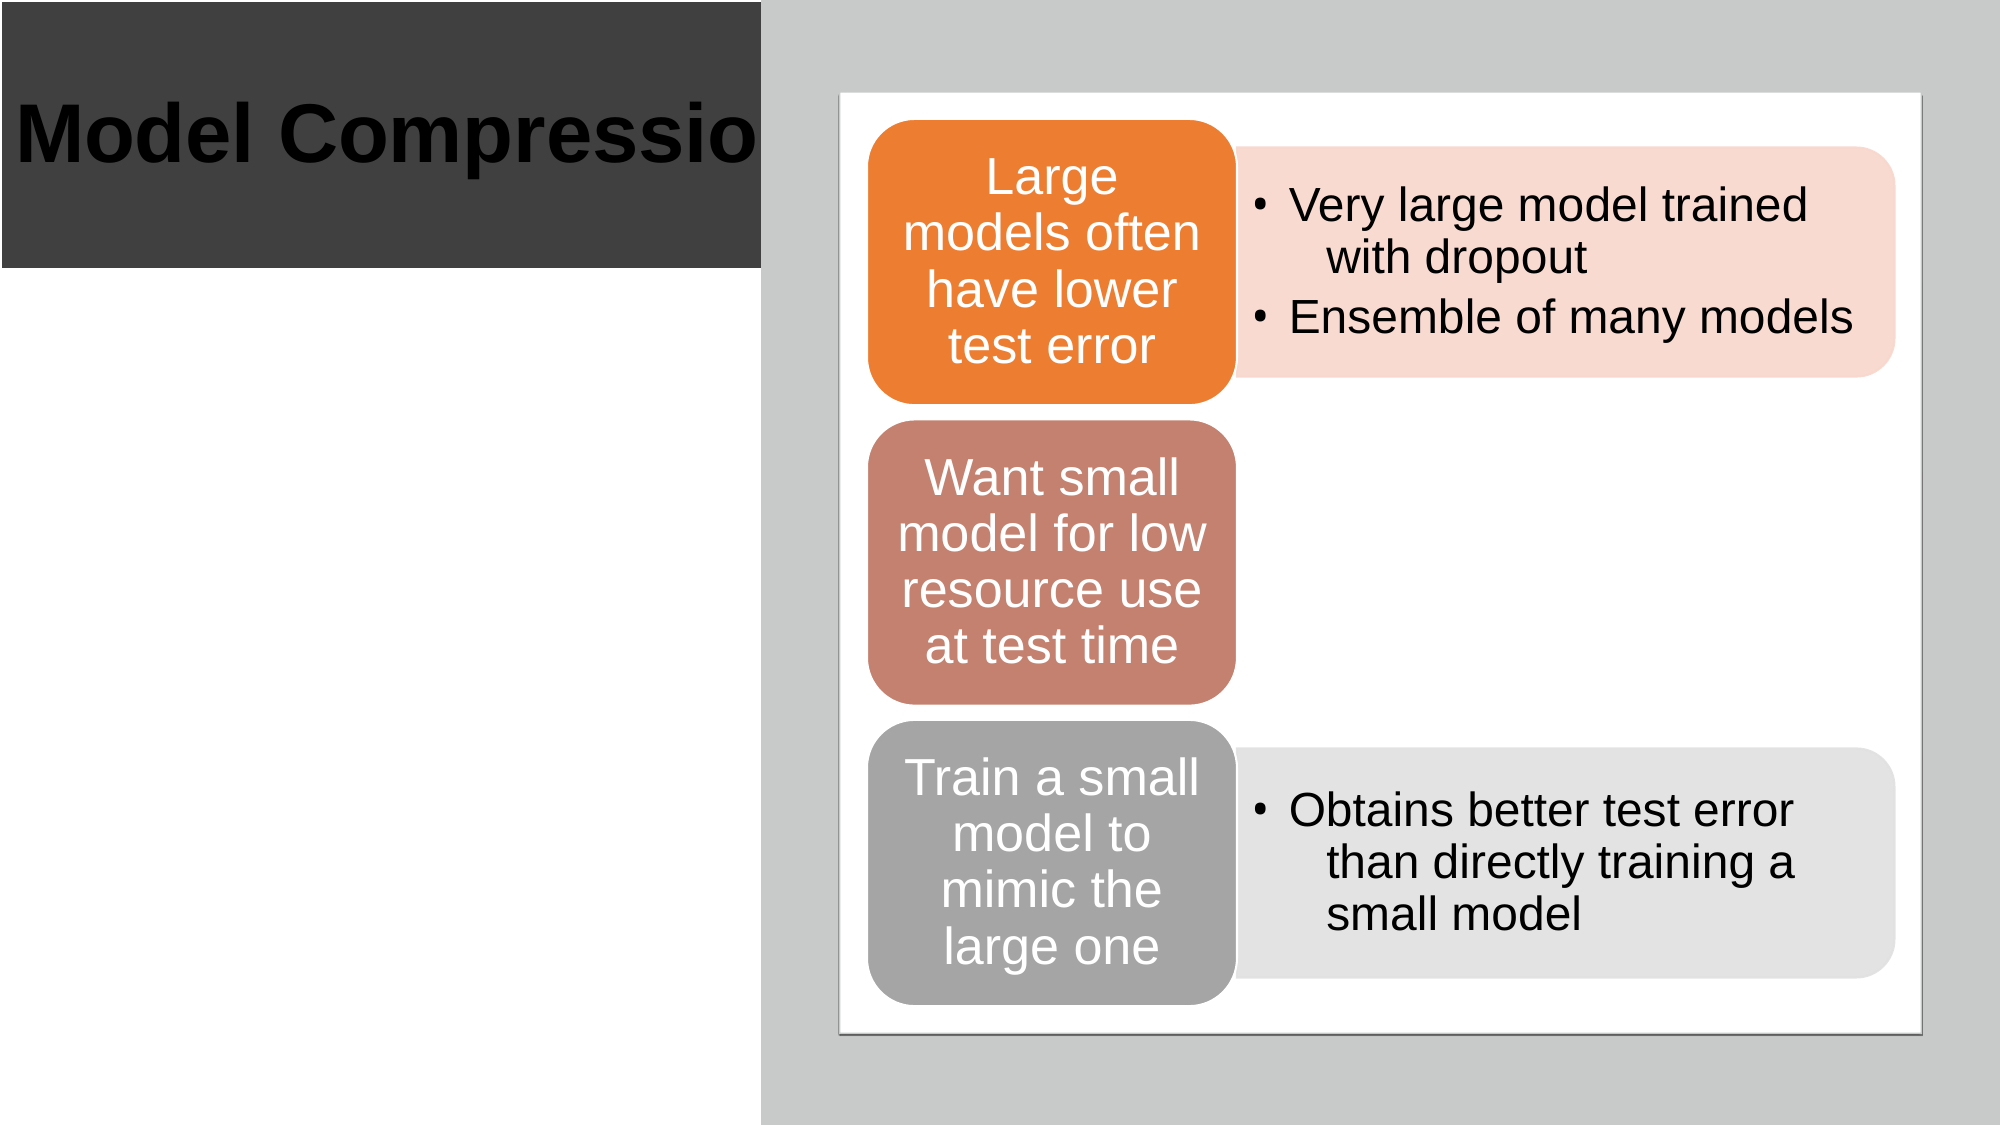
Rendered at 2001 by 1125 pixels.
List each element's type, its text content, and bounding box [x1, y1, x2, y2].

text_box Obtains better test error than directly training a small model [1236, 748, 1895, 978]
text_box Train a small model to mimic the large one [866, 719, 1237, 1007]
title Model Compression [106, 103, 709, 1007]
text_box Want small model for low resource use at test time [866, 419, 1237, 706]
text_box Large models often have lower test error [866, 118, 1237, 406]
text_box [761, 0, 2000, 1125]
text_box Very large model trained with dropout Ensemble of many models [1236, 147, 1895, 377]
